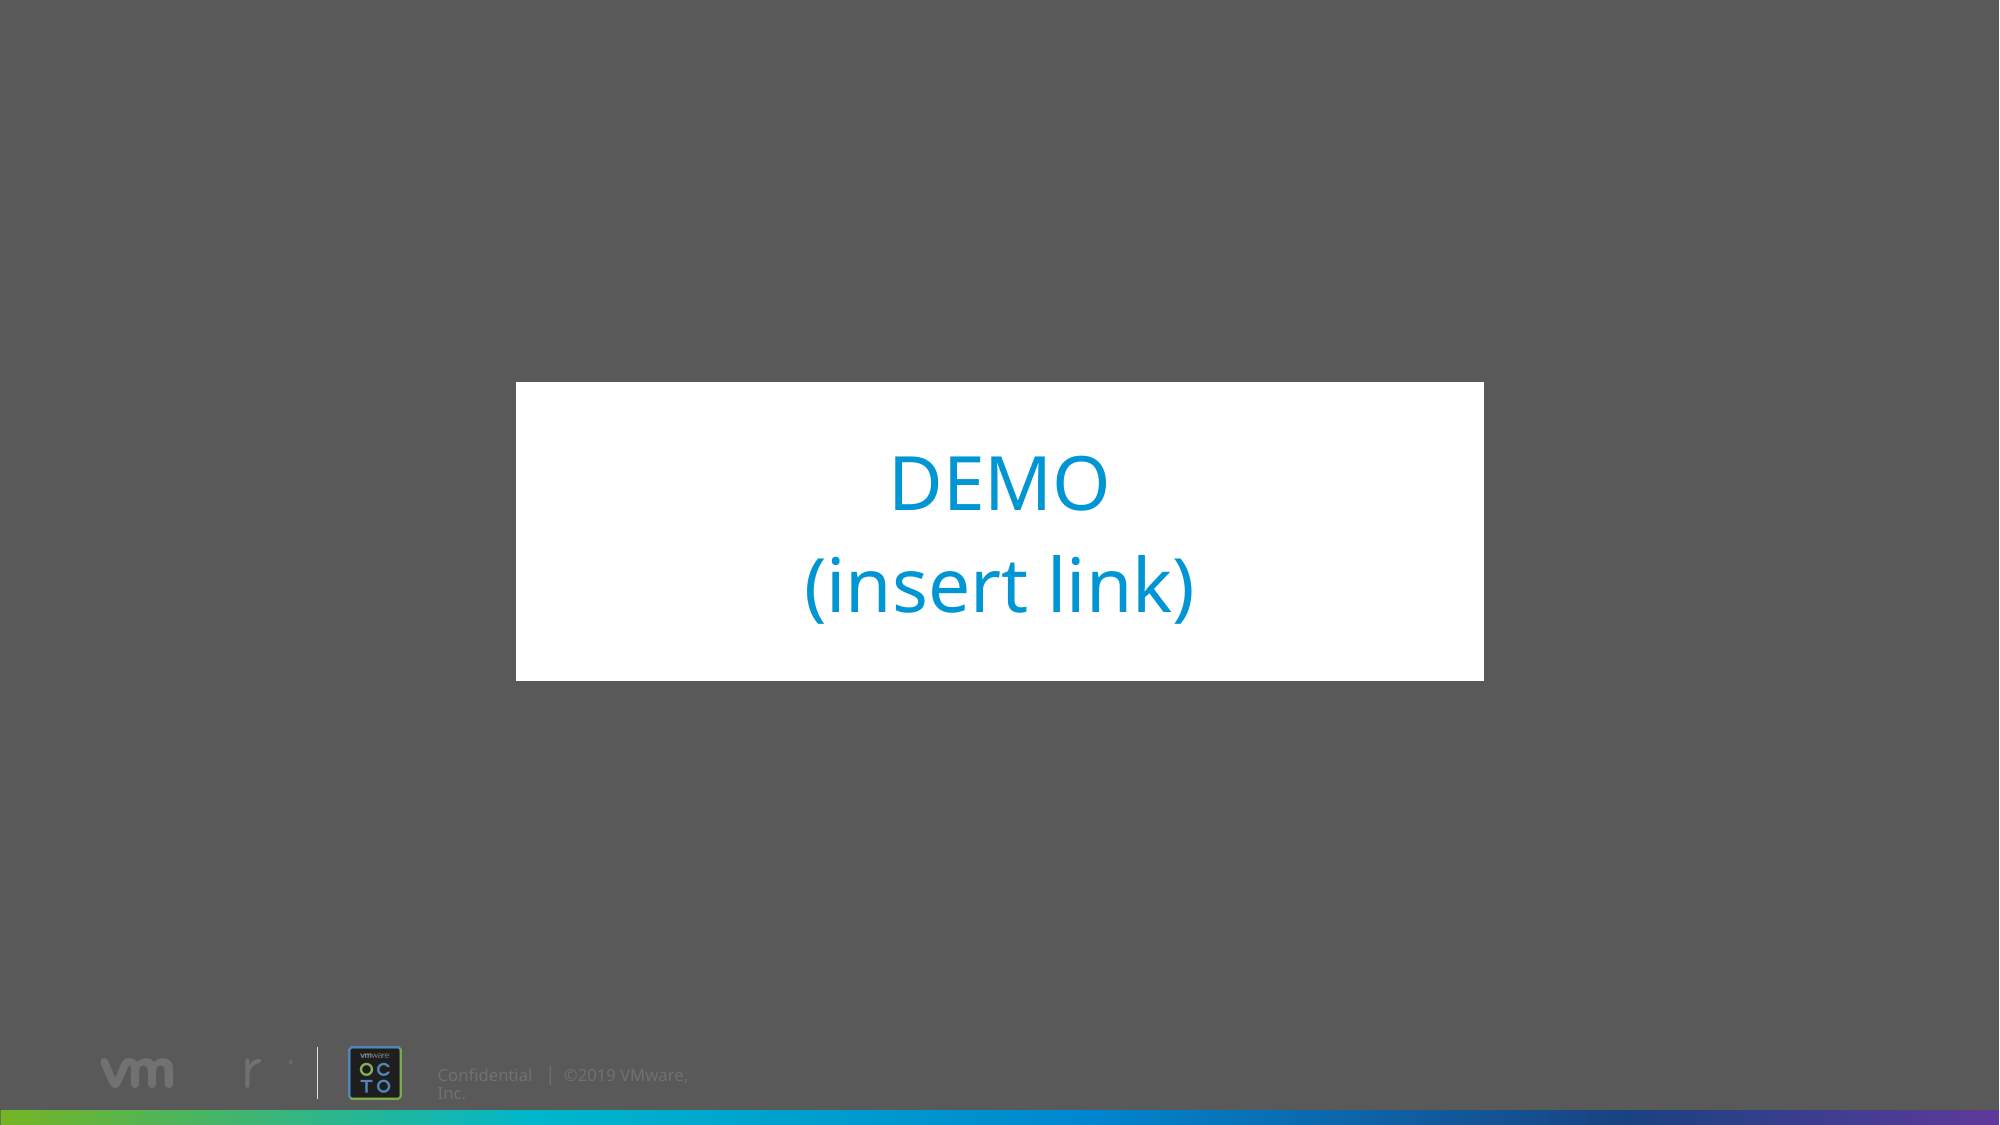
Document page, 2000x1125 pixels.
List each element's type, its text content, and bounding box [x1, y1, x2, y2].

text_box DEMO (insert link) [516, 382, 1484, 681]
